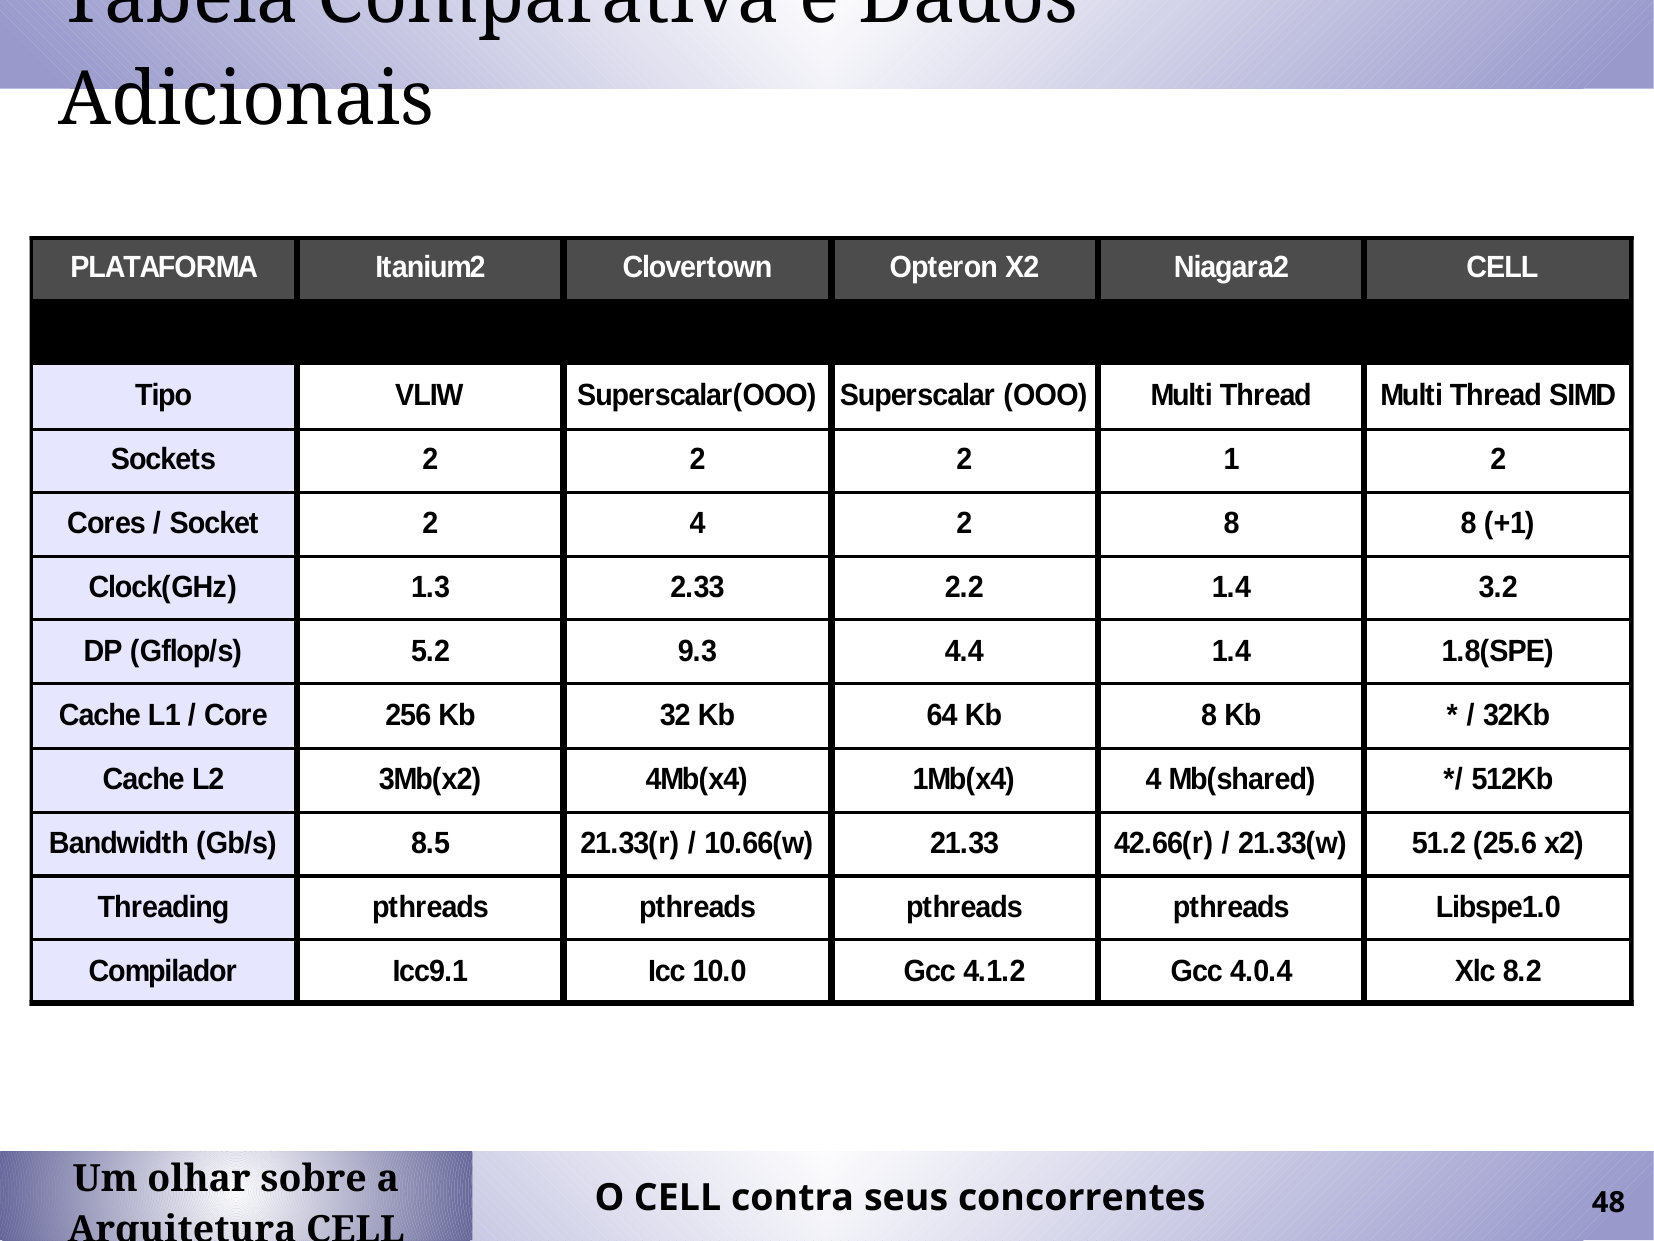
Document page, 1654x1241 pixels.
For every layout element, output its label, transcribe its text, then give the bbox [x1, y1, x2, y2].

chart [29, 236, 1634, 1007]
title Tabela Comparativa e Dados Adicionais [59, 0, 1447, 89]
text_box O CELL contra seus concorrentes [501, 1151, 1300, 1241]
